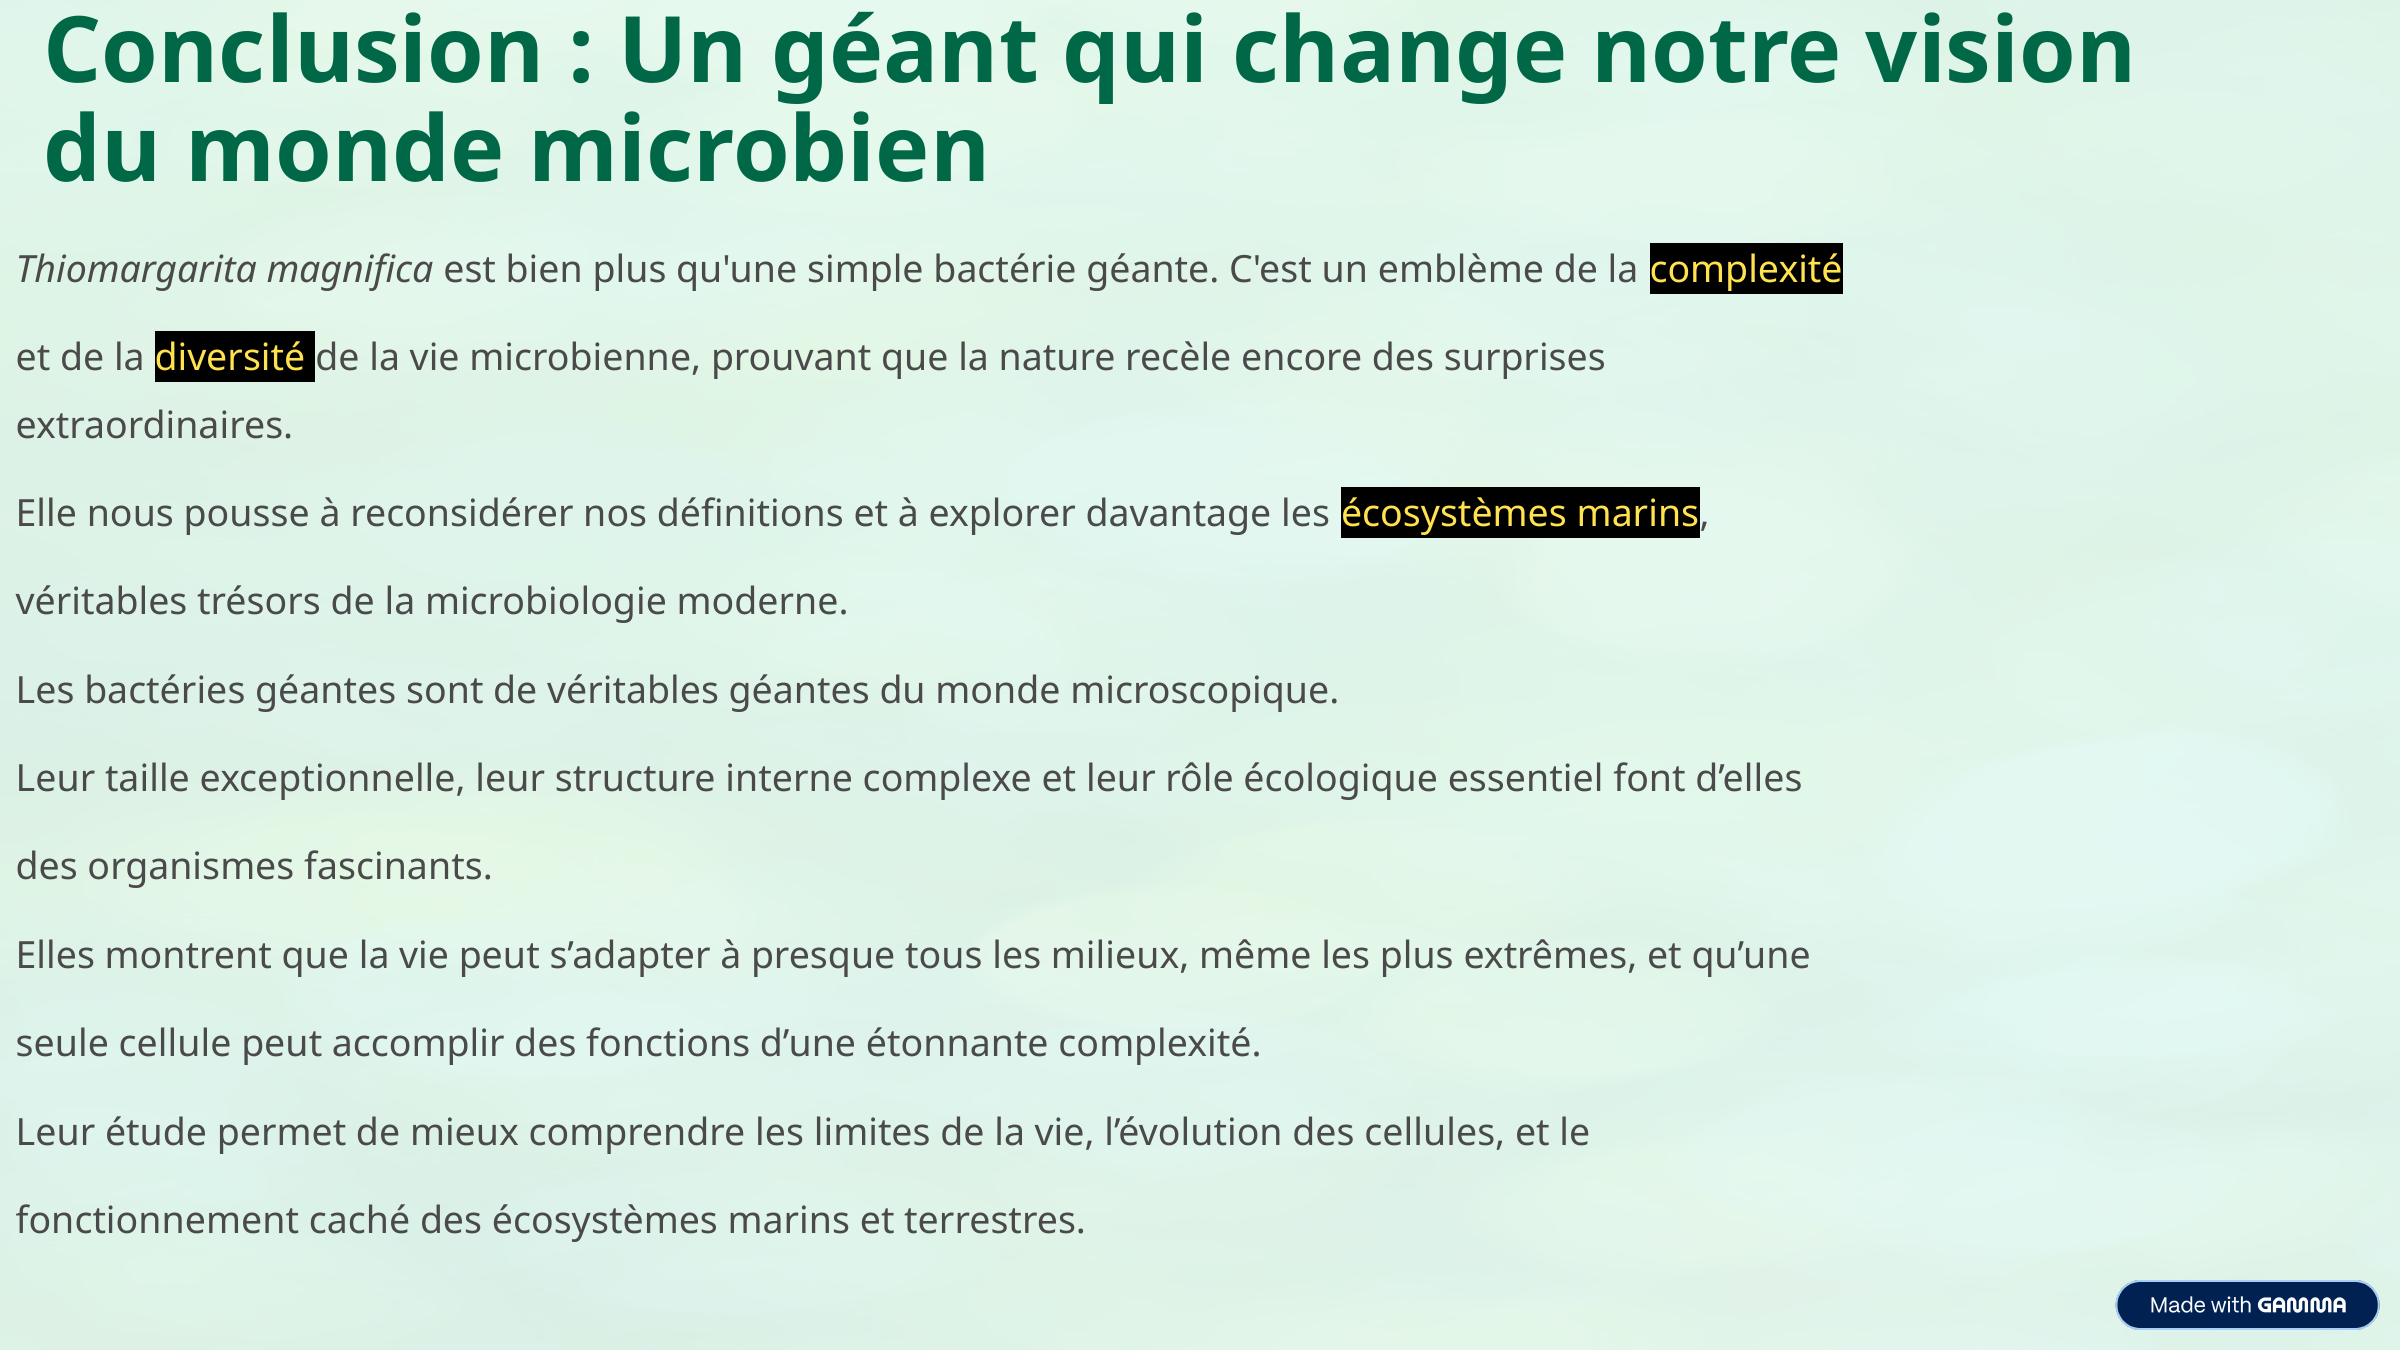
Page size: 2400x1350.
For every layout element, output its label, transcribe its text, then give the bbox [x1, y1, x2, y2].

list Thiomargarita magnifica est bien plus qu'une simple bactérie géante. C'est un emblème de la complexité et de la diversité de la vie microbienne, prouvant que la nature recèle encore des surprises extraordinaires. Elle nous pousse à reconsidérer nos définitions et à explorer davantage les écosystèmes marins, véritables trésors de la microbiologie moderne. Les bactéries géantes sont de véritables géantes du monde microscopique. Leur taille exceptionnelle, leur structure interne complexe et leur rôle écologique essentiel font d’elles des organismes fascinants. Elles montrent que la vie peut s’adapter à presque tous les milieux, même les plus extrêmes, et qu’une seule cellule peut accomplir des fonctions d’une étonnante complexité. Leur étude permet de mieux comprendre les limites de la vie, l’évolution des cellules, et le fonctionnement caché des écosystèmes marins et terrestres. [15, 222, 1857, 1316]
title Conclusion : Un géant qui change notre vision du monde microbien [43, 34, 2280, 280]
picture [2106, 1271, 2389, 1339]
